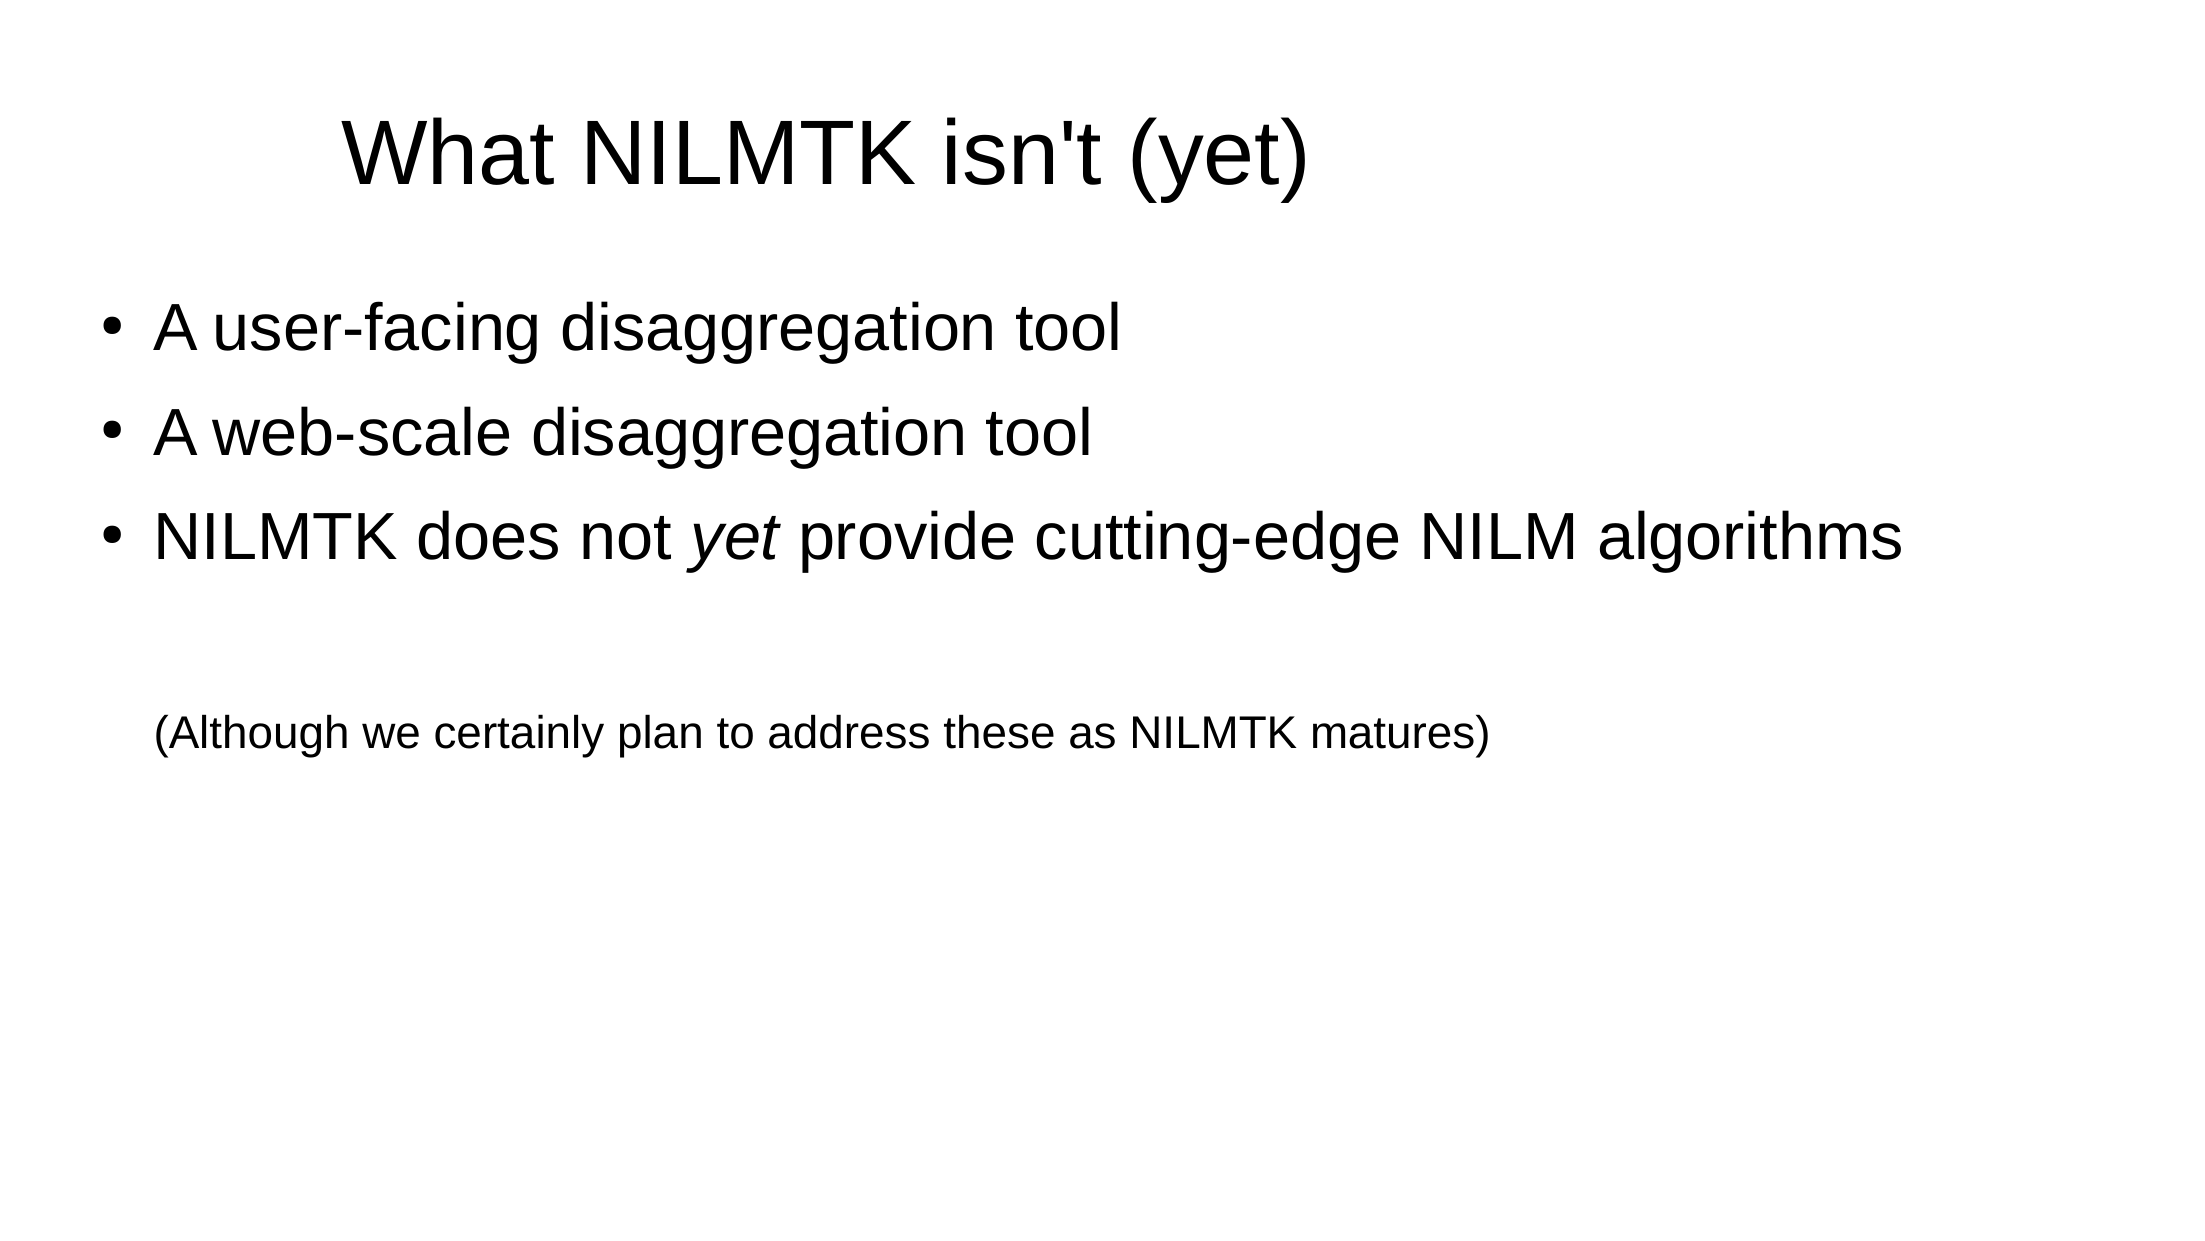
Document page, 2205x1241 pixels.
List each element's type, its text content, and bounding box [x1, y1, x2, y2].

title What NILMTK isn't (yet) [82, 49, 1571, 257]
list A user-facing disaggregation tool A web-scale disaggregation tool NILMTK does not yet provide cutting-edge NILM algorithms (Although we certainly plan to address these as NILMTK matures) [82, 290, 2174, 1010]
